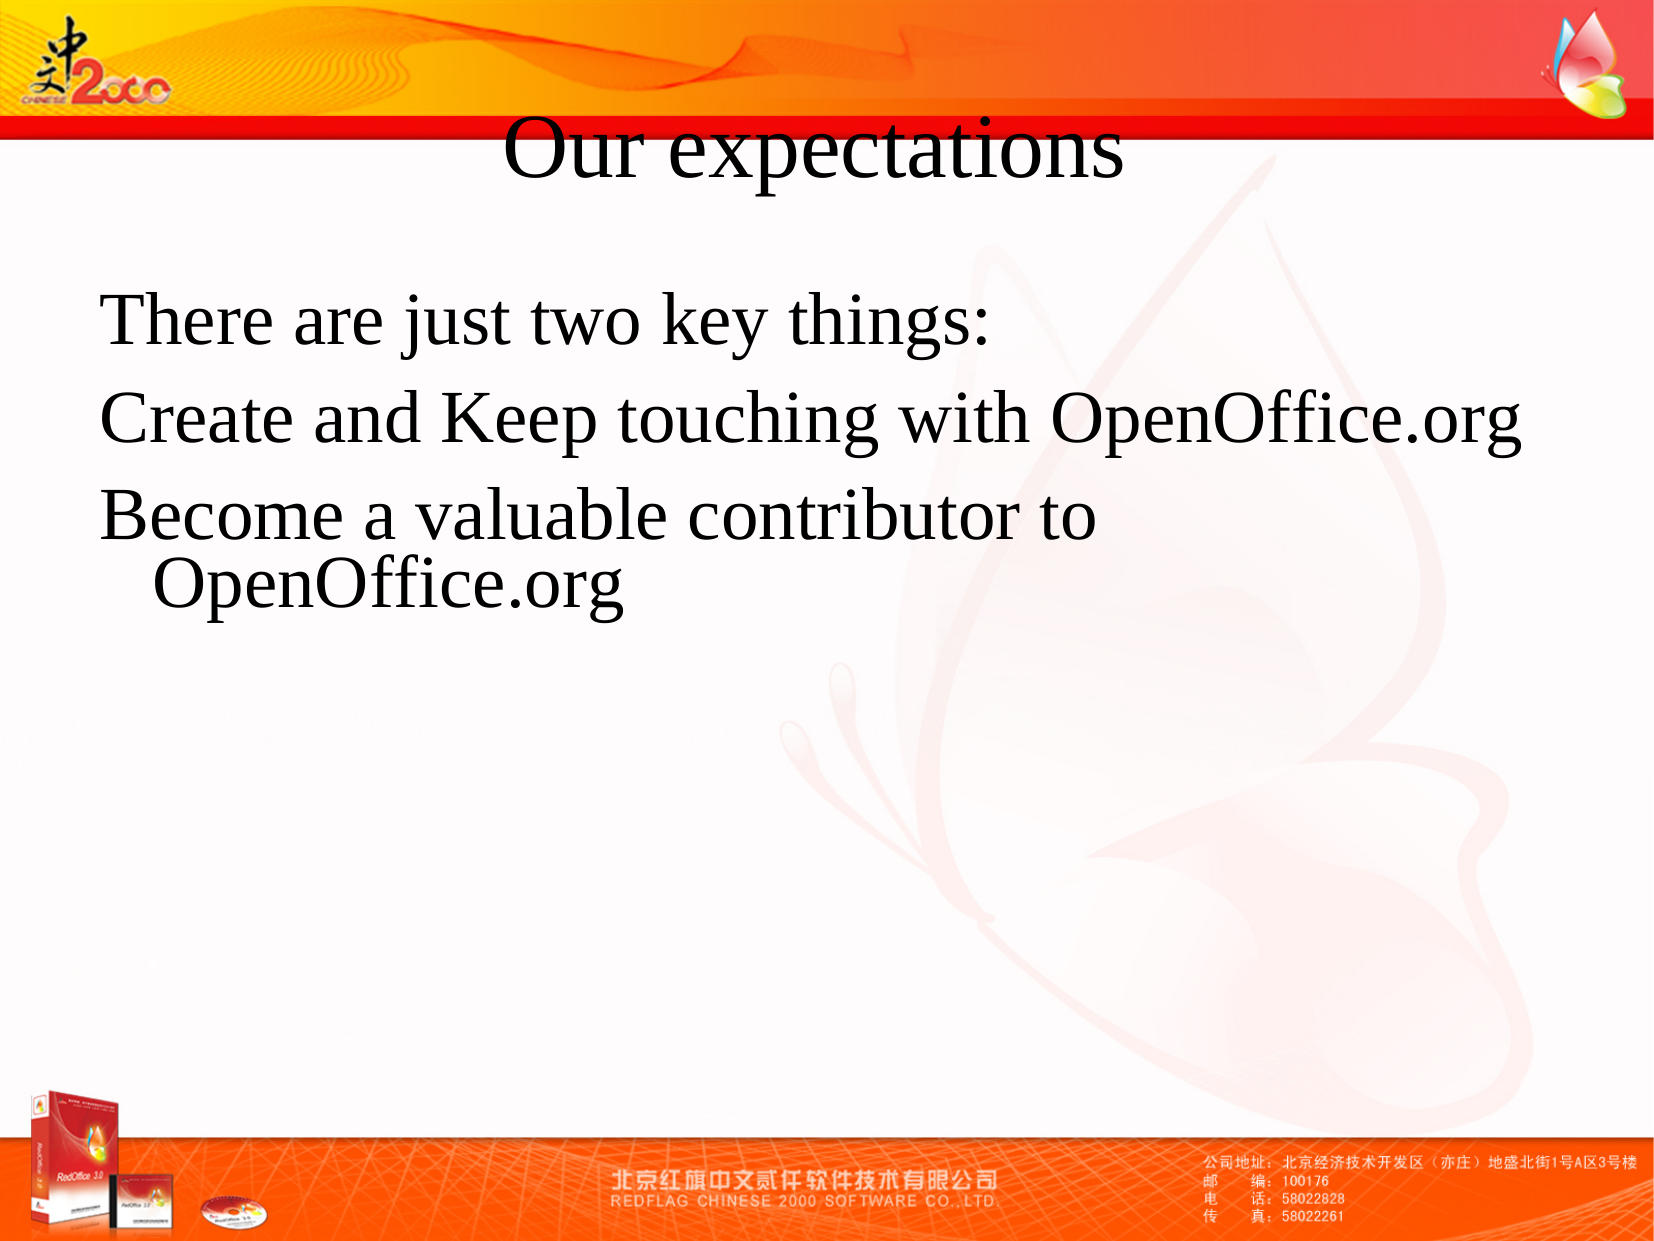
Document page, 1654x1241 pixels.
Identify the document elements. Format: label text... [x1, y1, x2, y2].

picture [0, 0, 1654, 1241]
list There are just two key things: Create and Keep touching with OpenOffice.org Become a valuable contributor to OpenOffice.org [82, 290, 1570, 1109]
title Our expectations [82, 49, 1570, 256]
